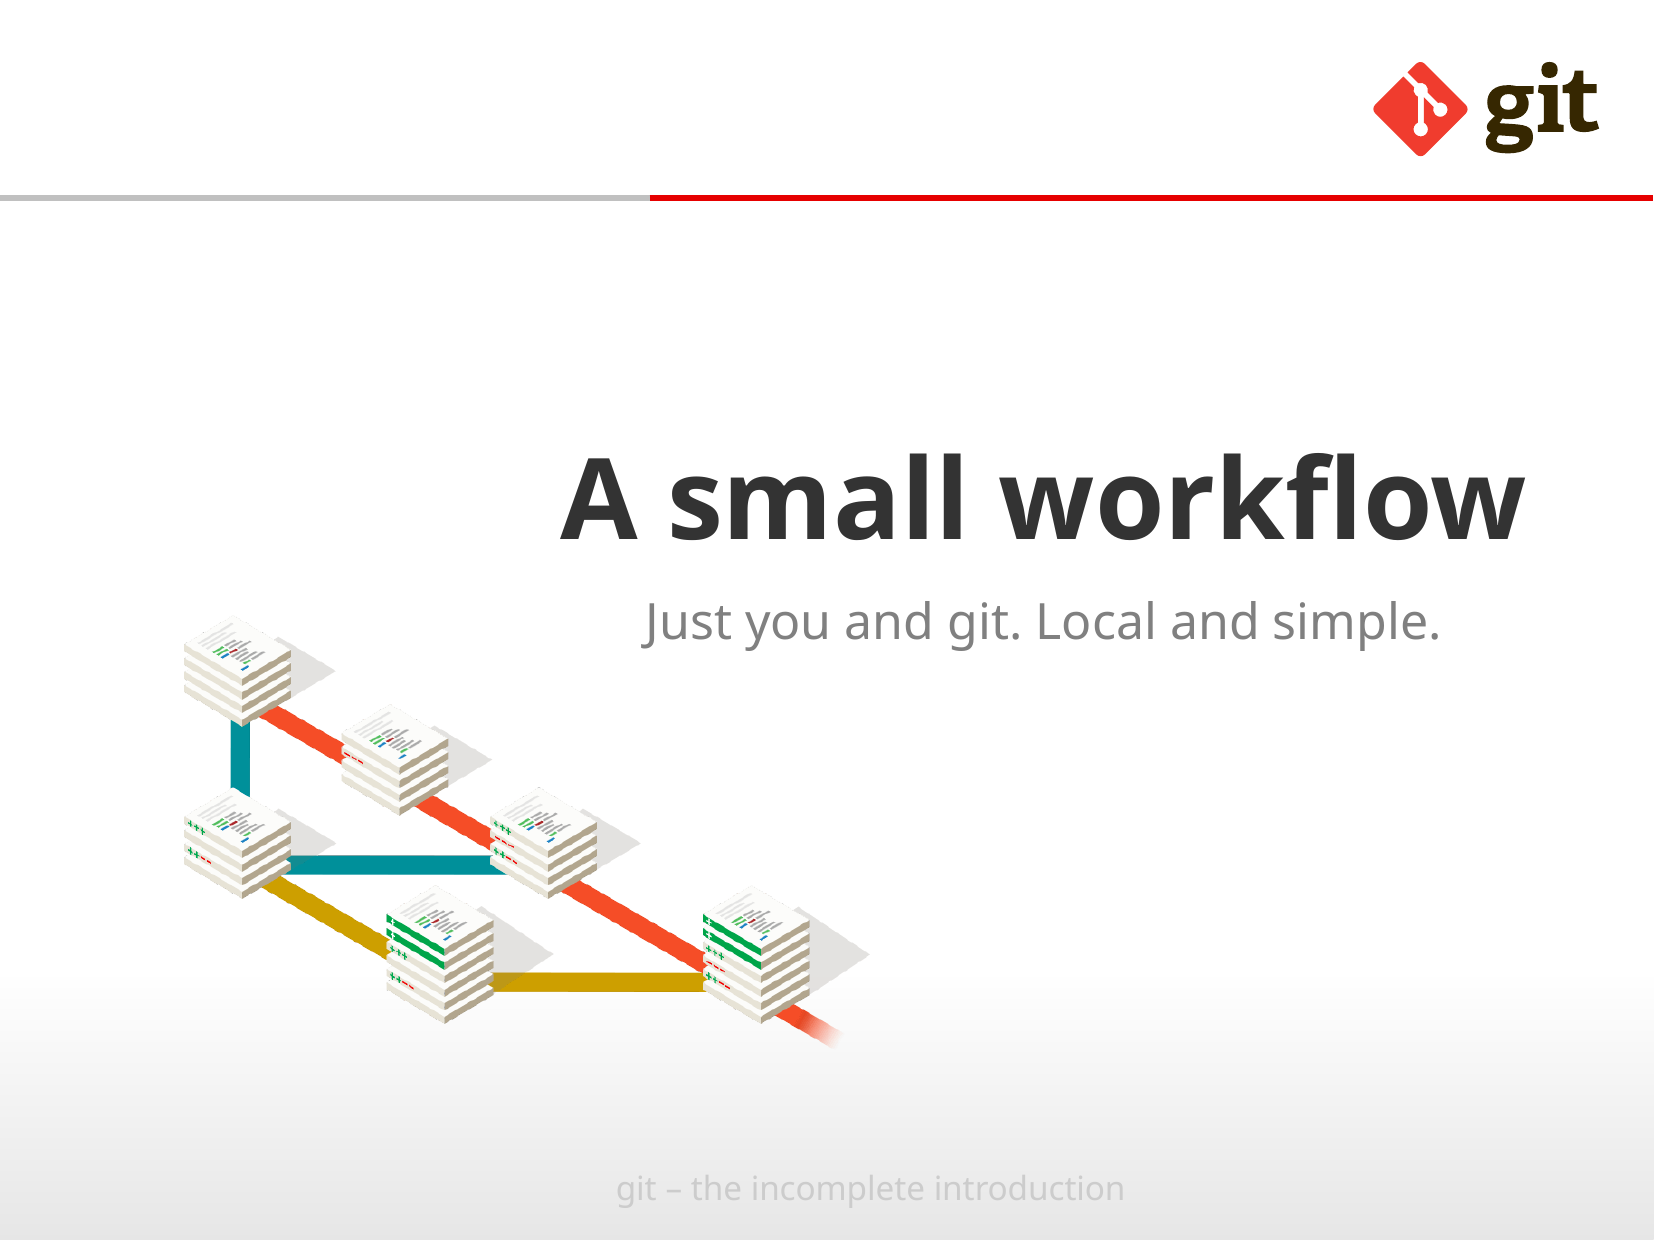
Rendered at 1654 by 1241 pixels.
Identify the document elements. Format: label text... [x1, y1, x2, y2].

subtitle A small workflow Just you and git. Local and simple. [473, 285, 1615, 788]
picture [182, 613, 886, 1068]
